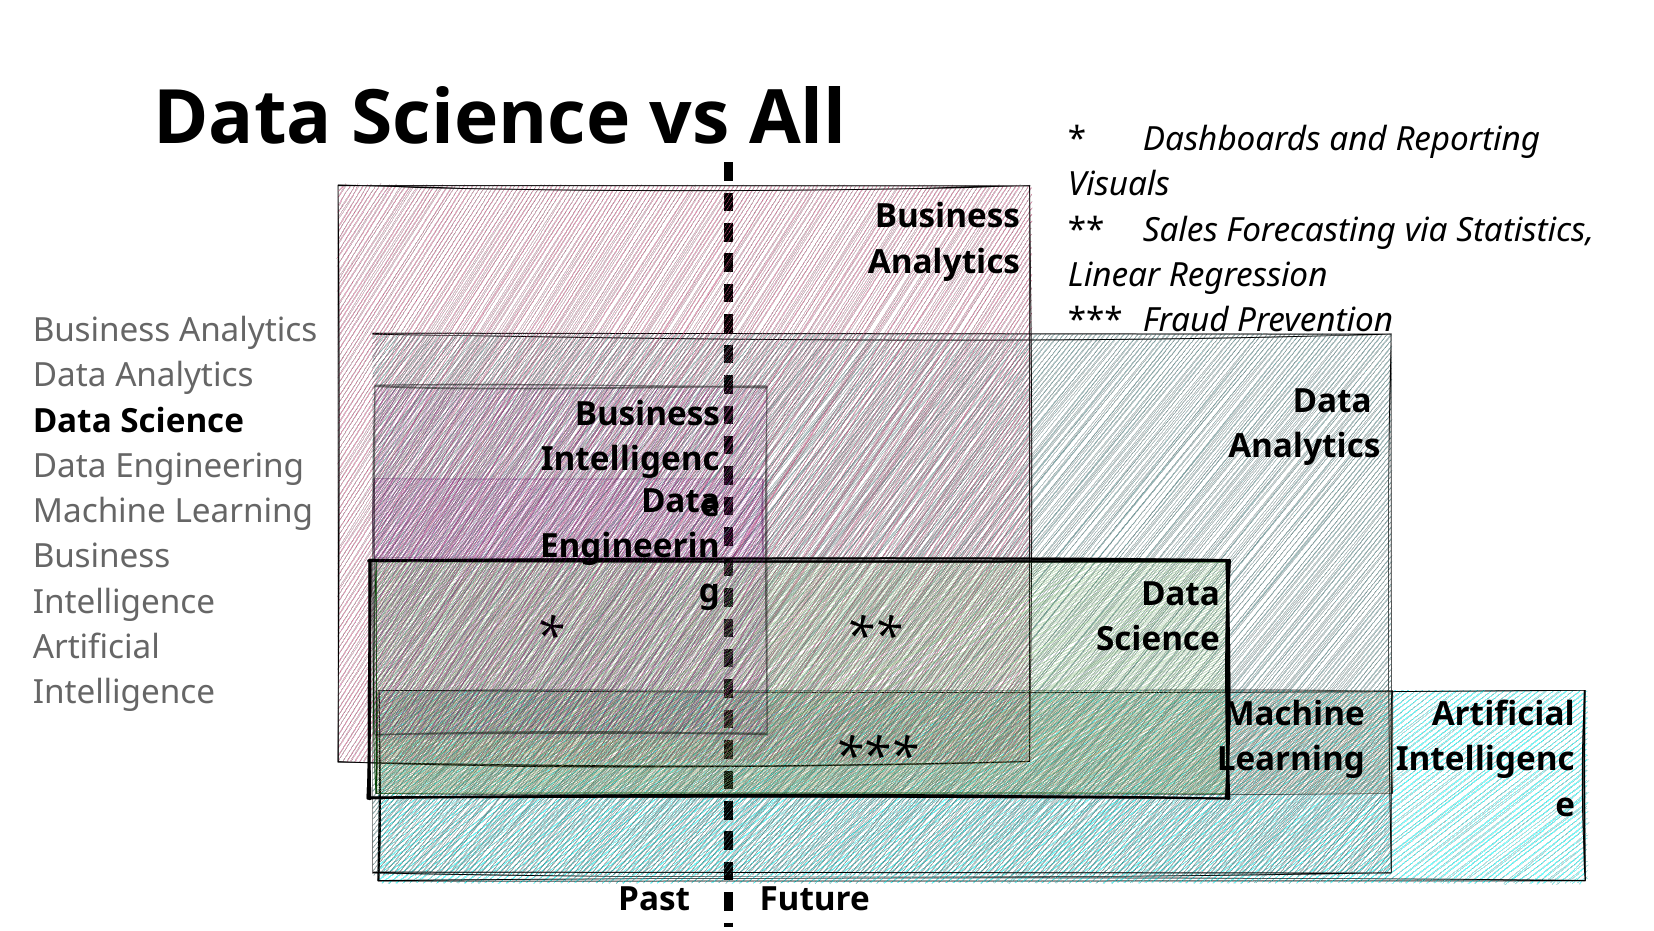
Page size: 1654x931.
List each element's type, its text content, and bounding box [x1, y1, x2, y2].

text_box ** [781, 592, 1021, 633]
text_box *** [728, 712, 1023, 753]
text_box * Dashboards and Reporting Visuals ** Sales Forecasting via Statistics, Linear Regression *** Fraud Prevention [1053, 107, 1636, 305]
text_box Future [753, 874, 871, 919]
text_box Machine Learning [1175, 690, 1366, 779]
text_box Data Engineering [540, 476, 721, 566]
text_box Business Intelligence [540, 390, 721, 452]
text_box Past [600, 874, 691, 919]
text_box Data Science [1094, 570, 1220, 659]
picture [327, 169, 1591, 886]
title Data Science vs All [82, 37, 1571, 193]
text_box Business Analytics Data Analytics Data Science Data Engineering Machine Learning Business Intelligence Artificial Intelligence [18, 208, 327, 631]
picture [1440, 706, 1445, 715]
text_box Artificial Intelligence [1385, 690, 1576, 706]
text_box Data Analytics [1220, 376, 1381, 466]
text_box Business Analytics [720, 192, 1021, 241]
